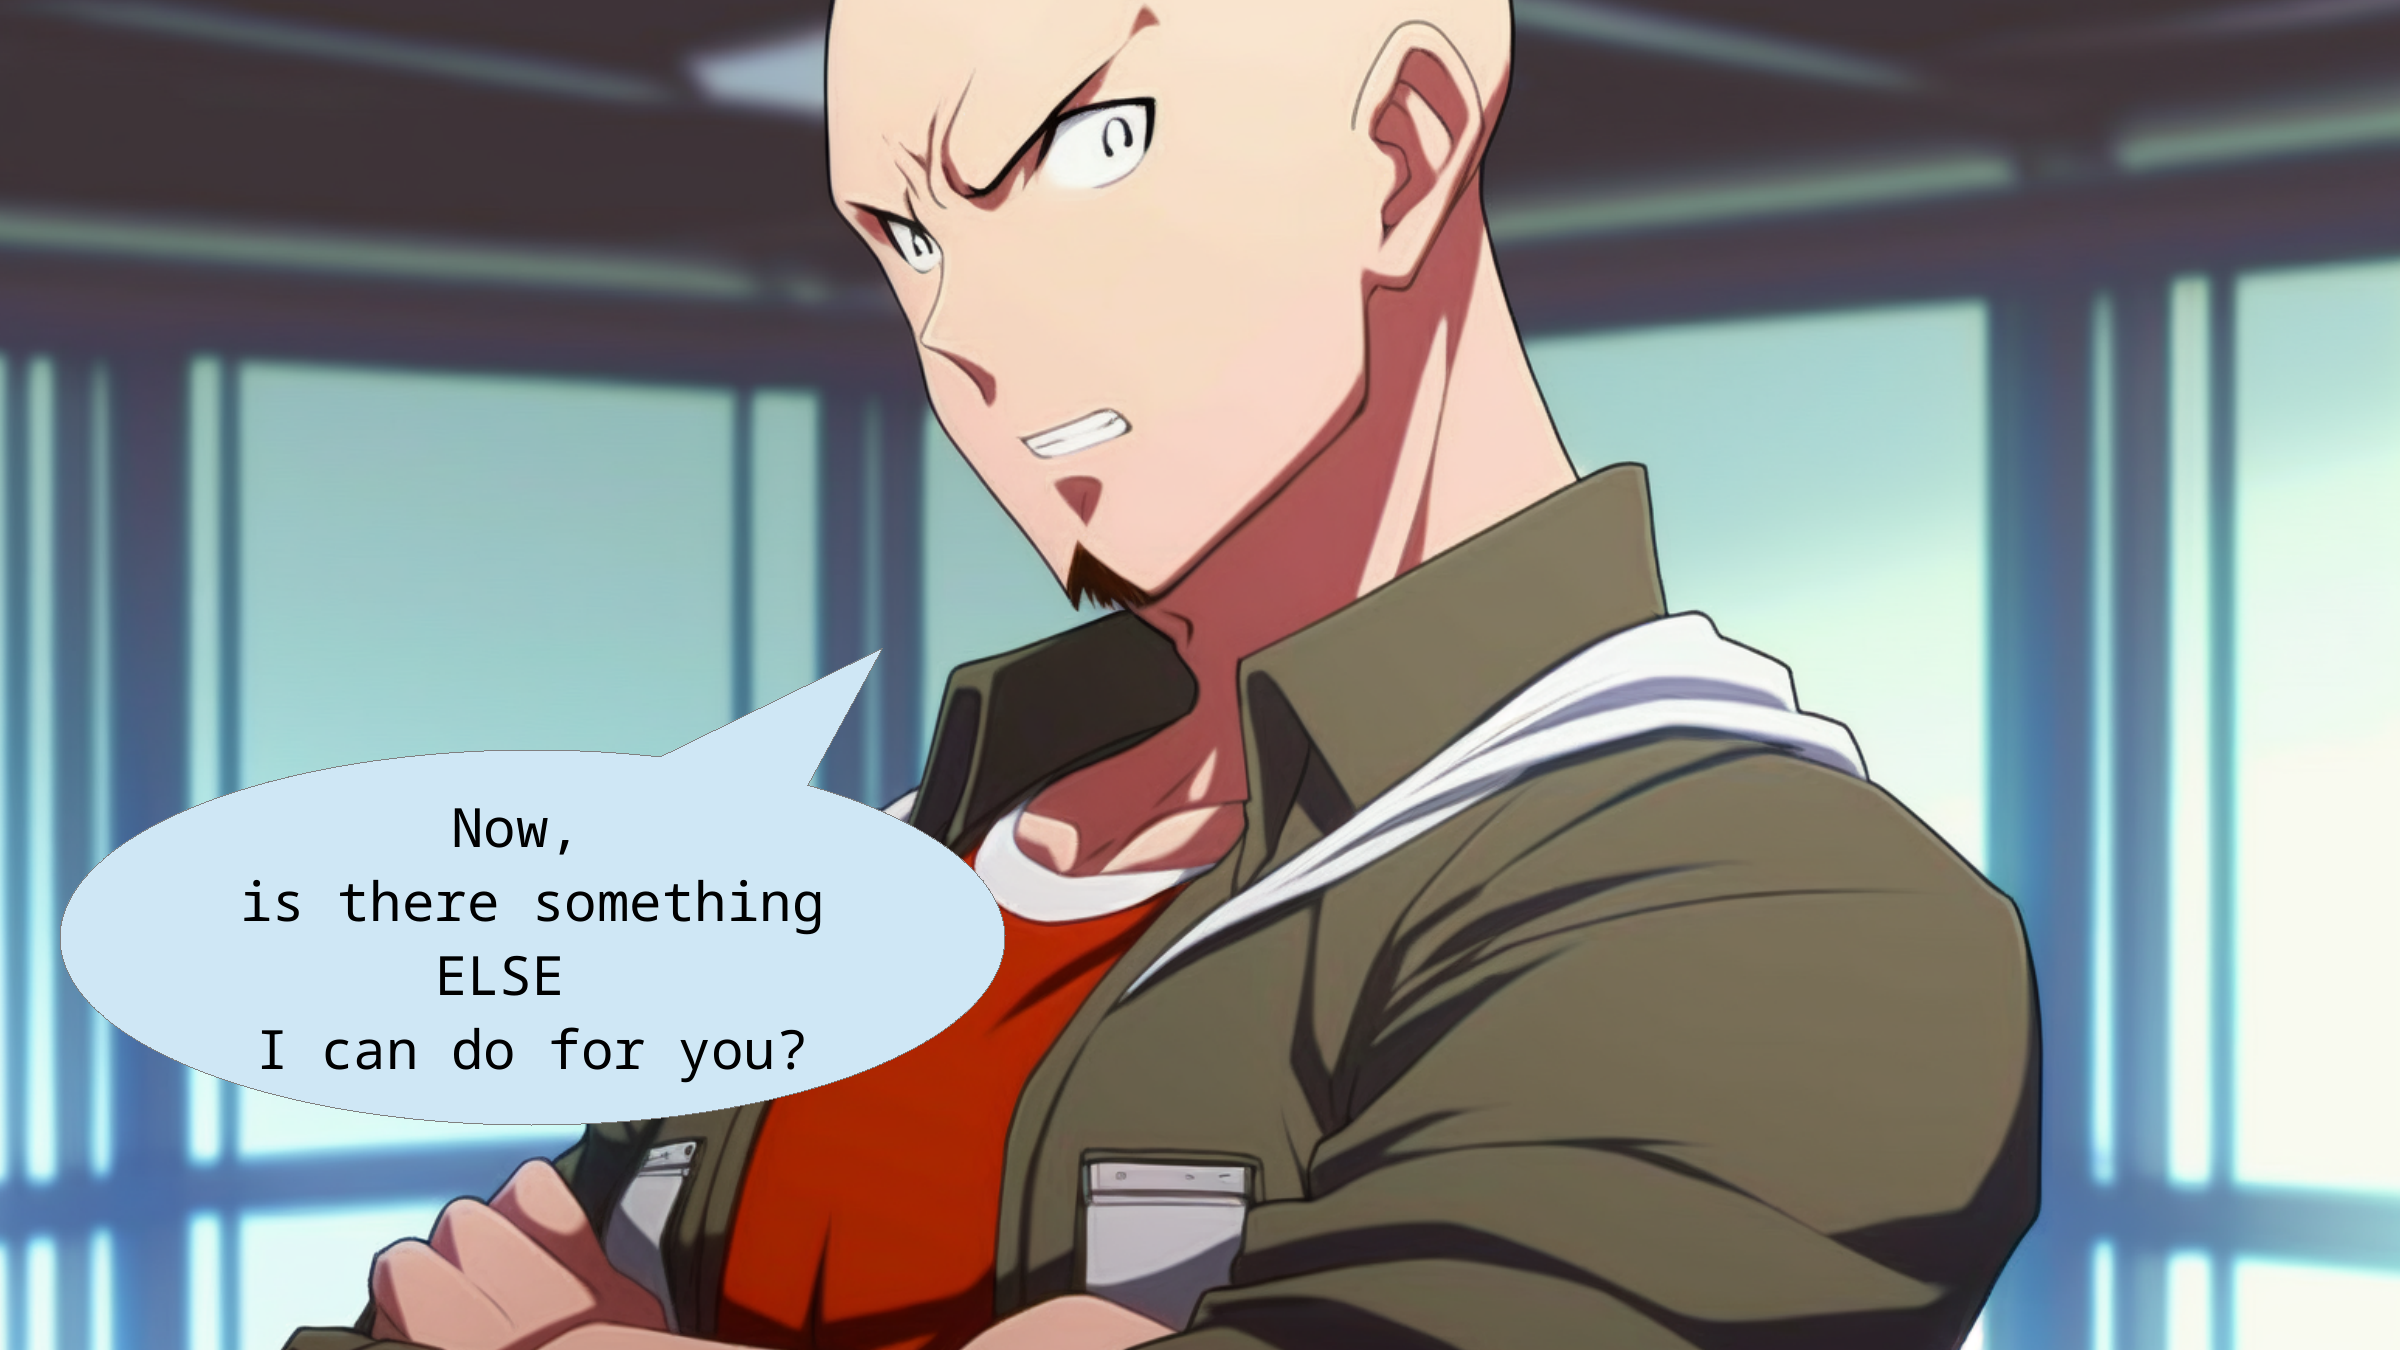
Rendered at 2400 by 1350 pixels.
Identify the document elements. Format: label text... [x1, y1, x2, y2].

text_box Now, is there something ELSE I can do for you? [60, 648, 1006, 1126]
picture [0, 0, 2400, 1350]
